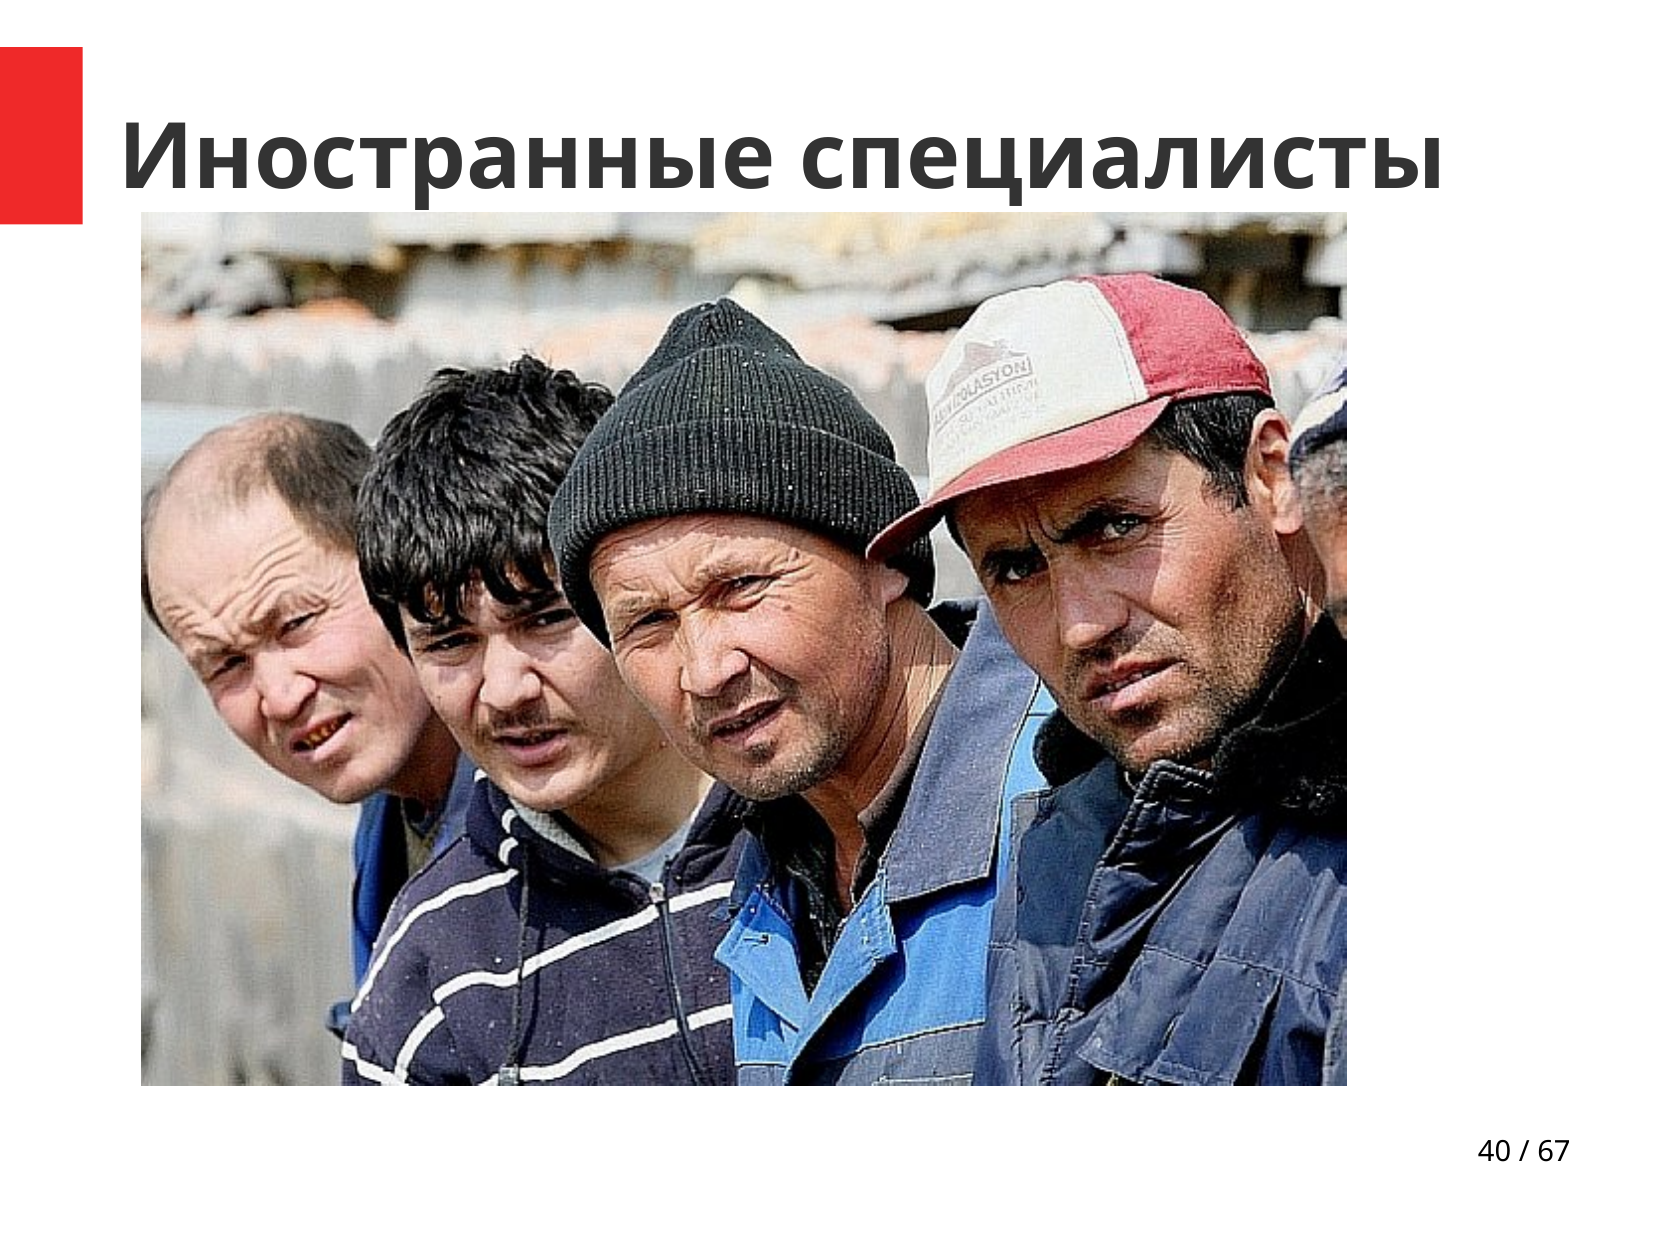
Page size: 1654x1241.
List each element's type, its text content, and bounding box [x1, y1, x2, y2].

title Иностранные специалисты [118, 49, 1571, 257]
picture [141, 212, 1347, 1086]
